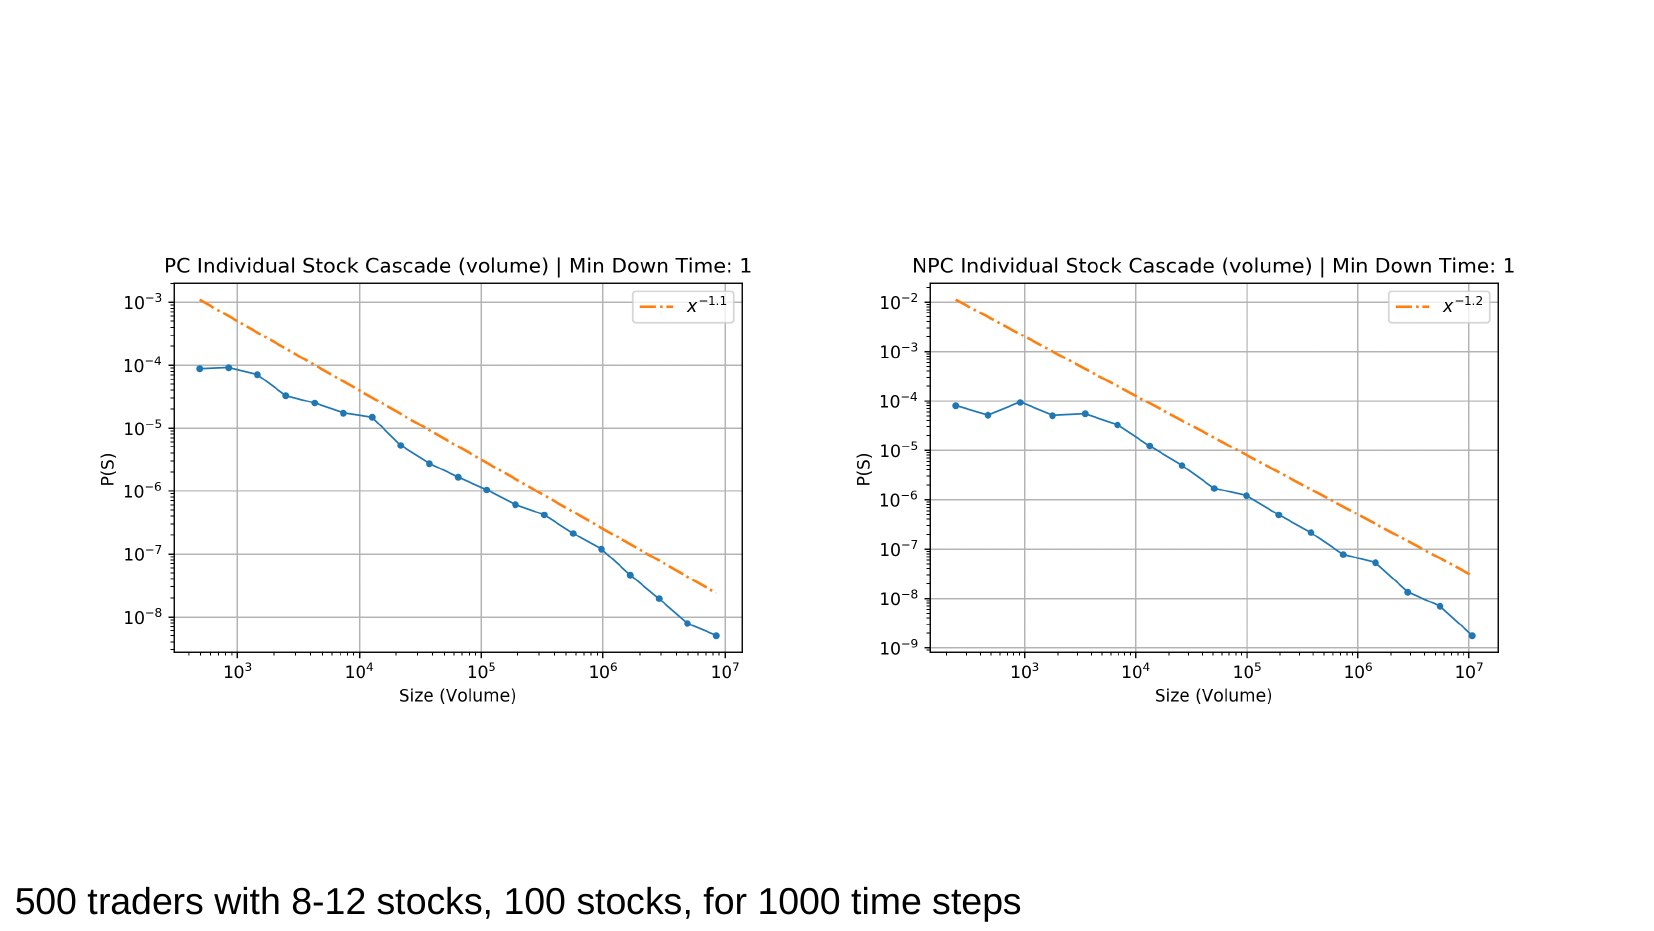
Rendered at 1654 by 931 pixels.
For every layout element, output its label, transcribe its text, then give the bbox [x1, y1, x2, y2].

picture [838, 224, 1571, 713]
picture [82, 224, 815, 713]
text_box 500 traders with 8-12 stocks, 100 stocks, for 1000 time steps [0, 873, 1038, 931]
